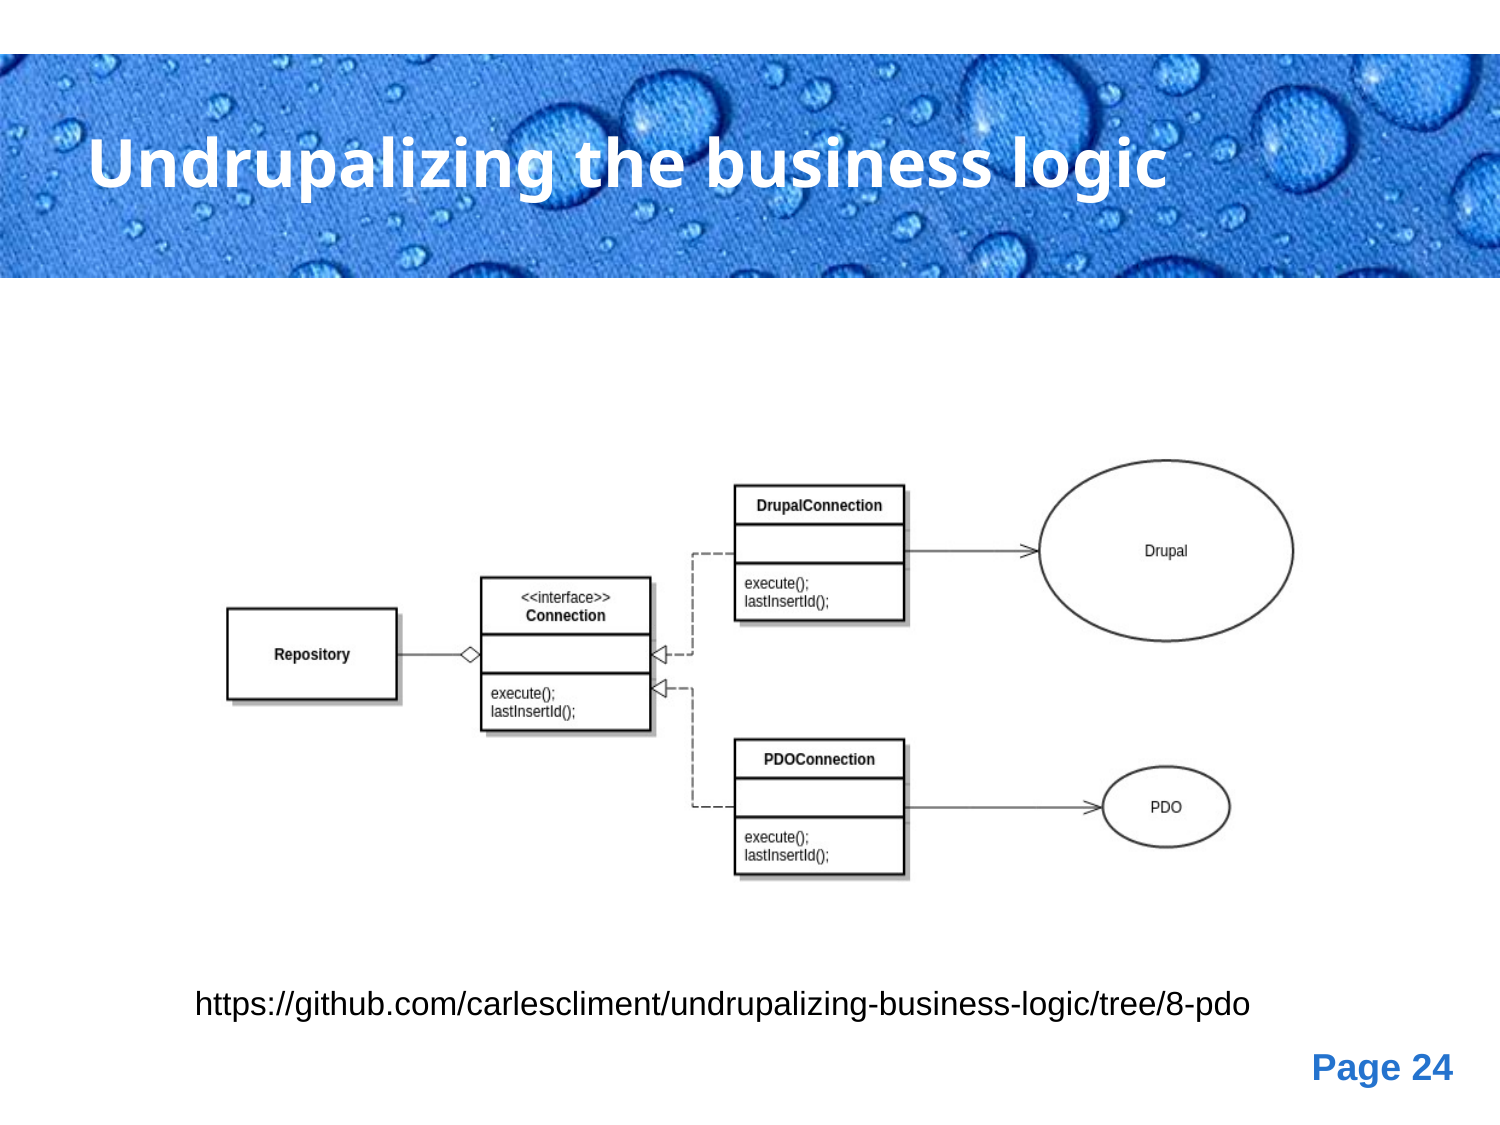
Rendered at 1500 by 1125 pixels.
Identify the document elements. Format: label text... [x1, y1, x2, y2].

picture [0, 54, 1500, 278]
text_box Undrupalizing the business logic [71, 112, 1185, 209]
text_box https://github.com/carlescliment/undrupalizing-business-logic/tree/8-pdo [180, 975, 1471, 1030]
picture [143, 344, 1321, 910]
